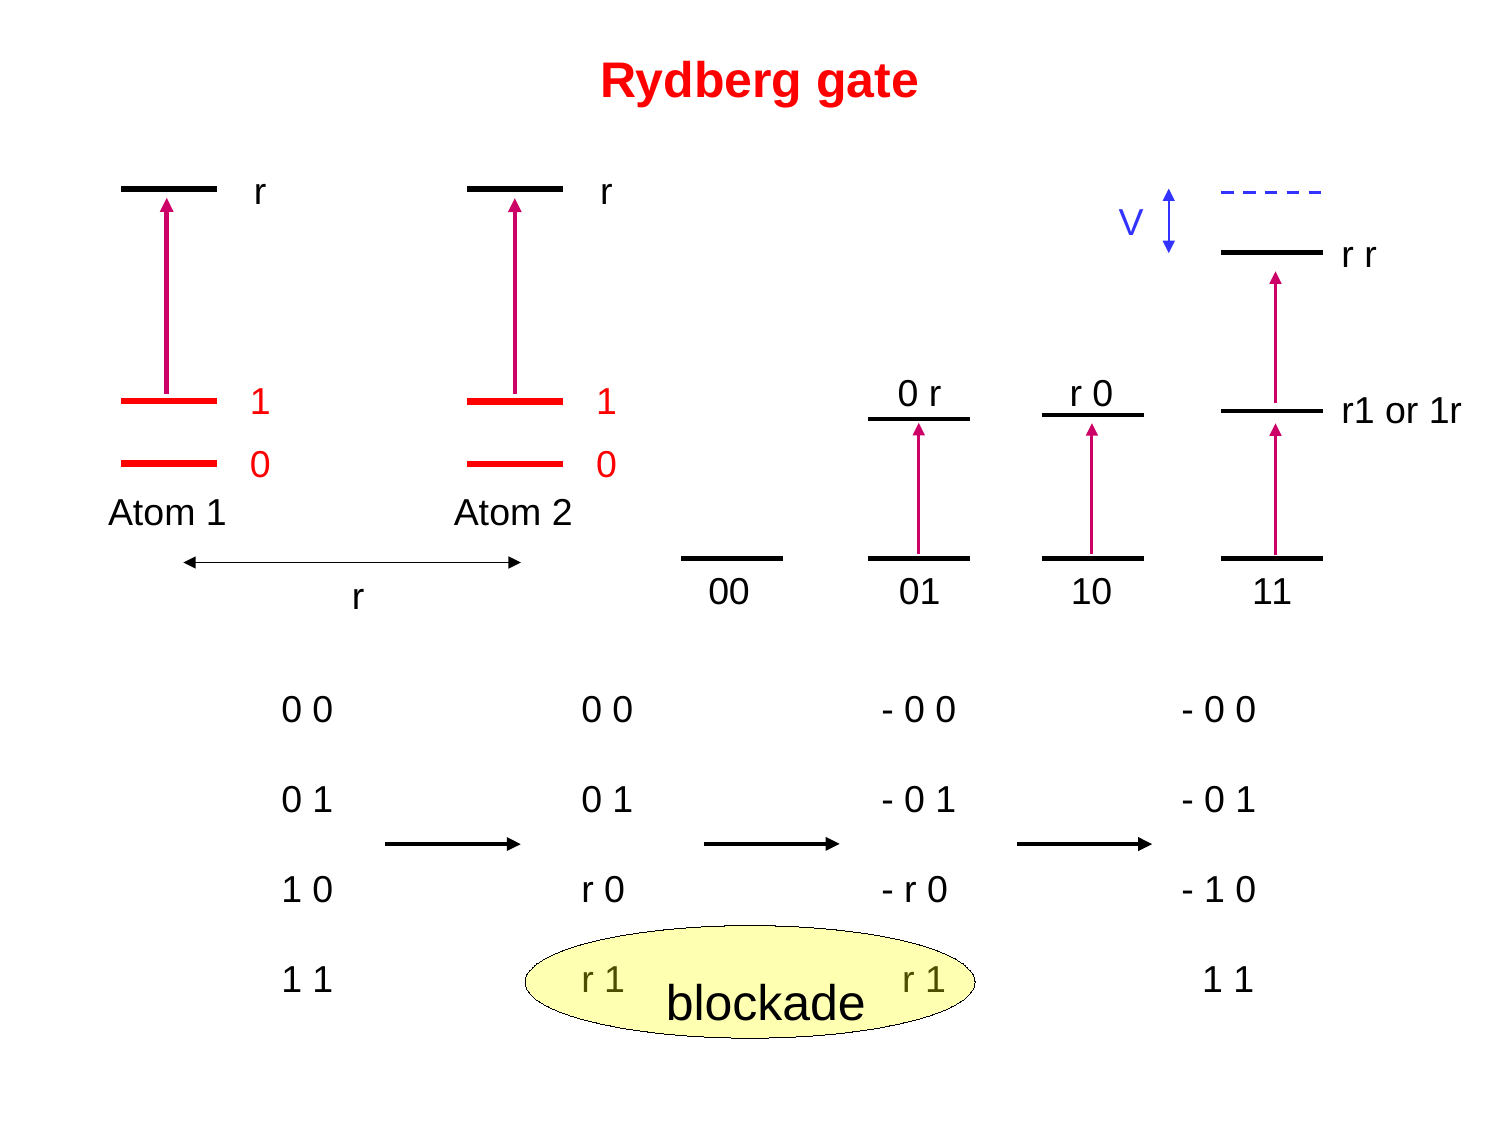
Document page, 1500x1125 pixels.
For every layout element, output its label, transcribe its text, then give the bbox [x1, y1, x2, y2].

text_box r [585, 159, 628, 220]
text_box Rydberg gate [585, 39, 935, 116]
text_box r r [1326, 222, 1392, 284]
text_box 11 [1237, 559, 1309, 620]
text_box r [337, 564, 380, 625]
text_box 00 [693, 559, 765, 620]
text_box 1 [581, 369, 632, 431]
text_box 10 [1056, 559, 1128, 620]
text_box r1 or 1r [1326, 378, 1478, 440]
text_box 0 [235, 431, 286, 493]
text_box 0 0 0 0 - 0 0 - 0 0 0 1 0 1 - 0 1 - 0 1 1 0 r 0 - r 0 - 1 0 1 1 r 1 r 1 1 1 [266, 676, 1272, 1008]
text_box Atom 1 [93, 479, 242, 541]
text_box 0 [581, 432, 632, 493]
text_box [525, 925, 976, 1033]
text_box r 0 [1054, 361, 1129, 422]
text_box blockade [651, 963, 881, 1039]
text_box r [239, 159, 282, 220]
text_box 01 [884, 559, 956, 620]
text_box 0 r [882, 361, 957, 422]
text_box V [1103, 190, 1159, 252]
text_box Atom 2 [439, 479, 588, 541]
text_box 1 [235, 369, 286, 430]
